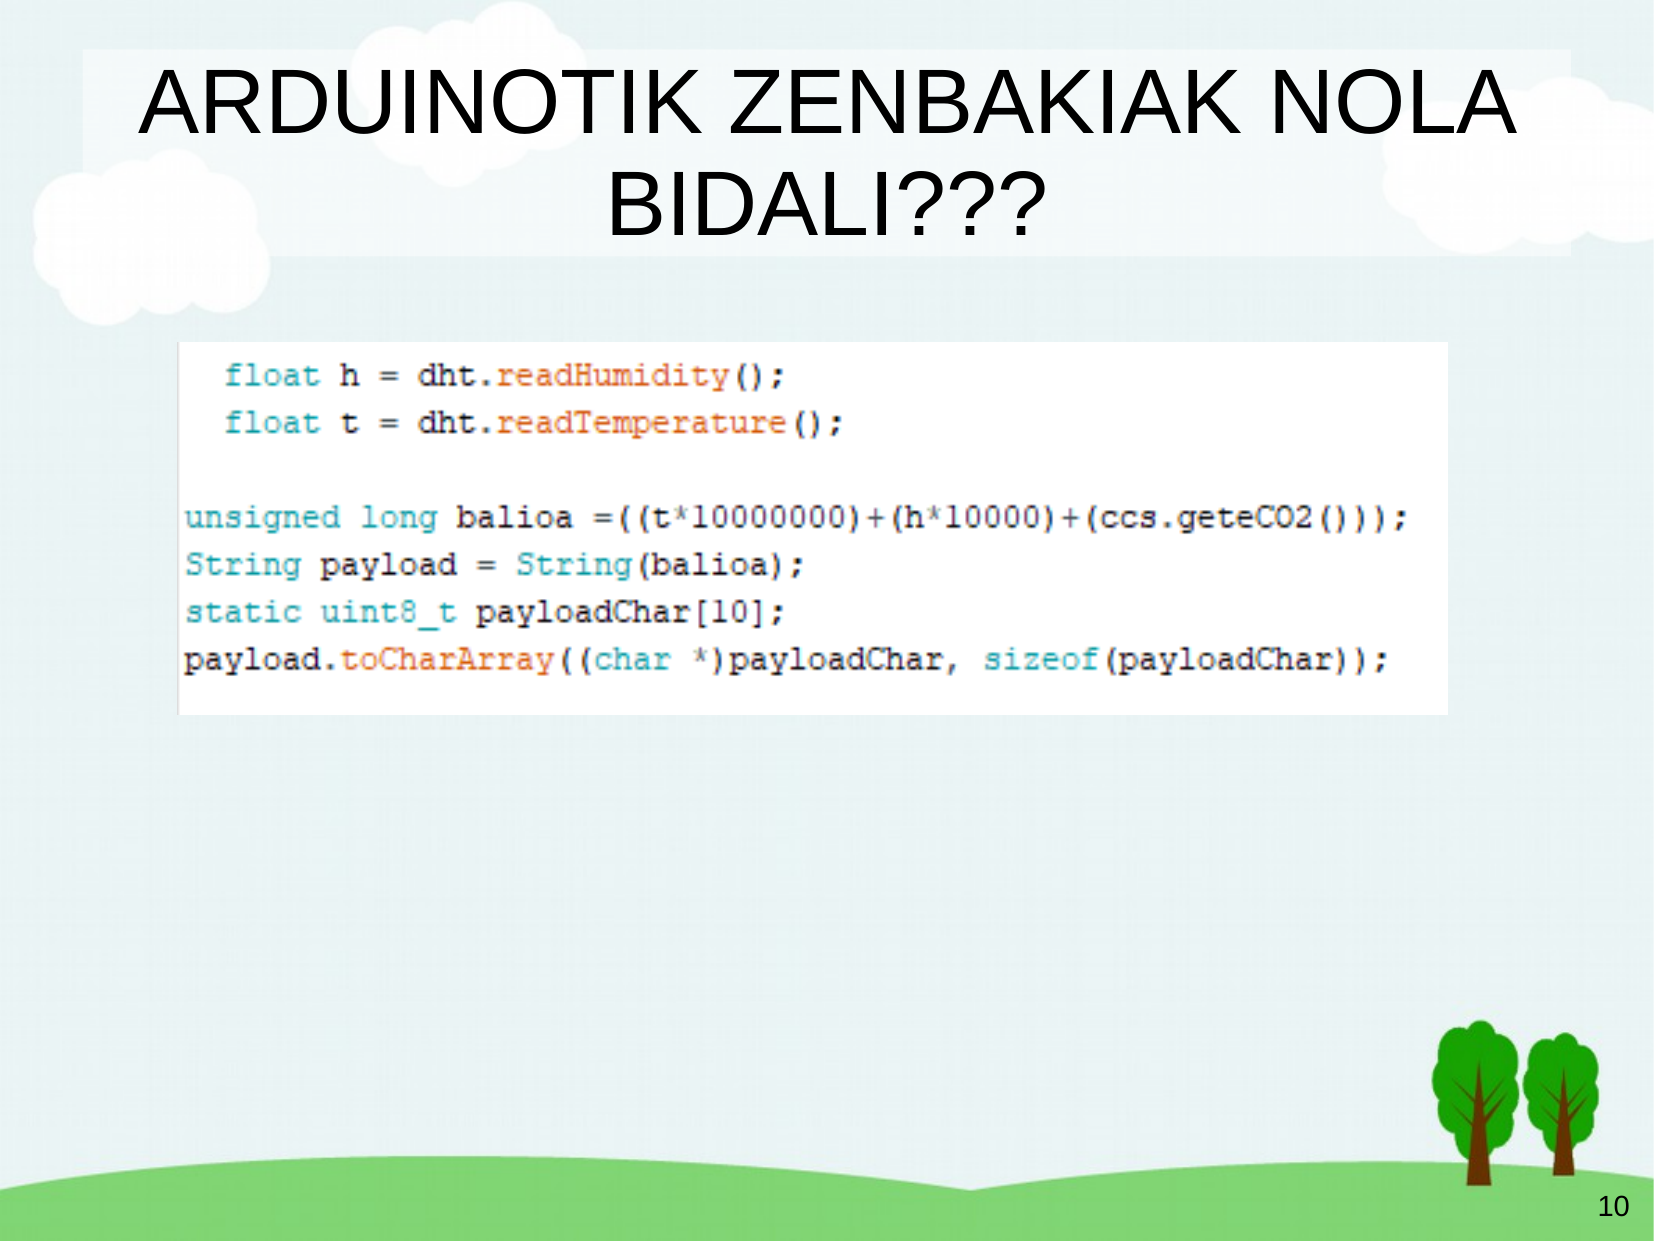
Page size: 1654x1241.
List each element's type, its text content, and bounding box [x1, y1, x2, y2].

picture [0, 0, 1654, 1241]
title ARDUINOTIK ZENBAKIAK NOLA BIDALI??? [82, 49, 1571, 257]
